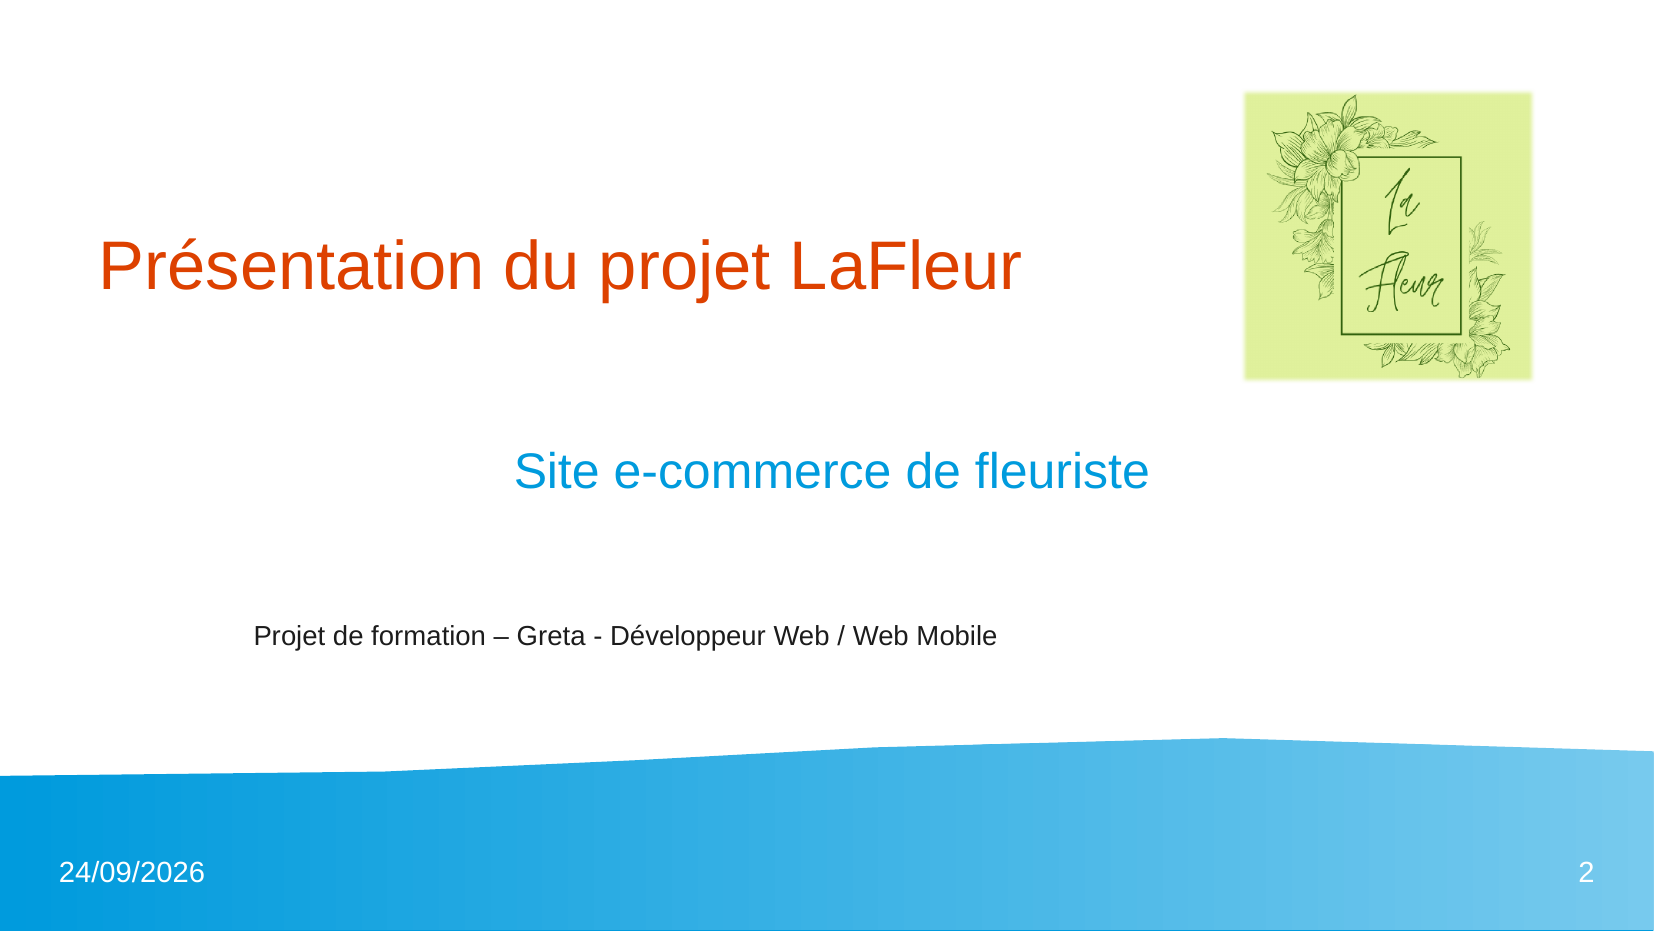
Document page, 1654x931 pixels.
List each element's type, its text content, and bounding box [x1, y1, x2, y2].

picture [1240, 88, 1536, 384]
title Présentation du projet LaFleur [0, 206, 1123, 325]
list Projet de formation – Greta - Développeur Web / Web Mobile [206, 620, 1004, 680]
list Site e-commerce de fleuriste [442, 442, 1152, 502]
